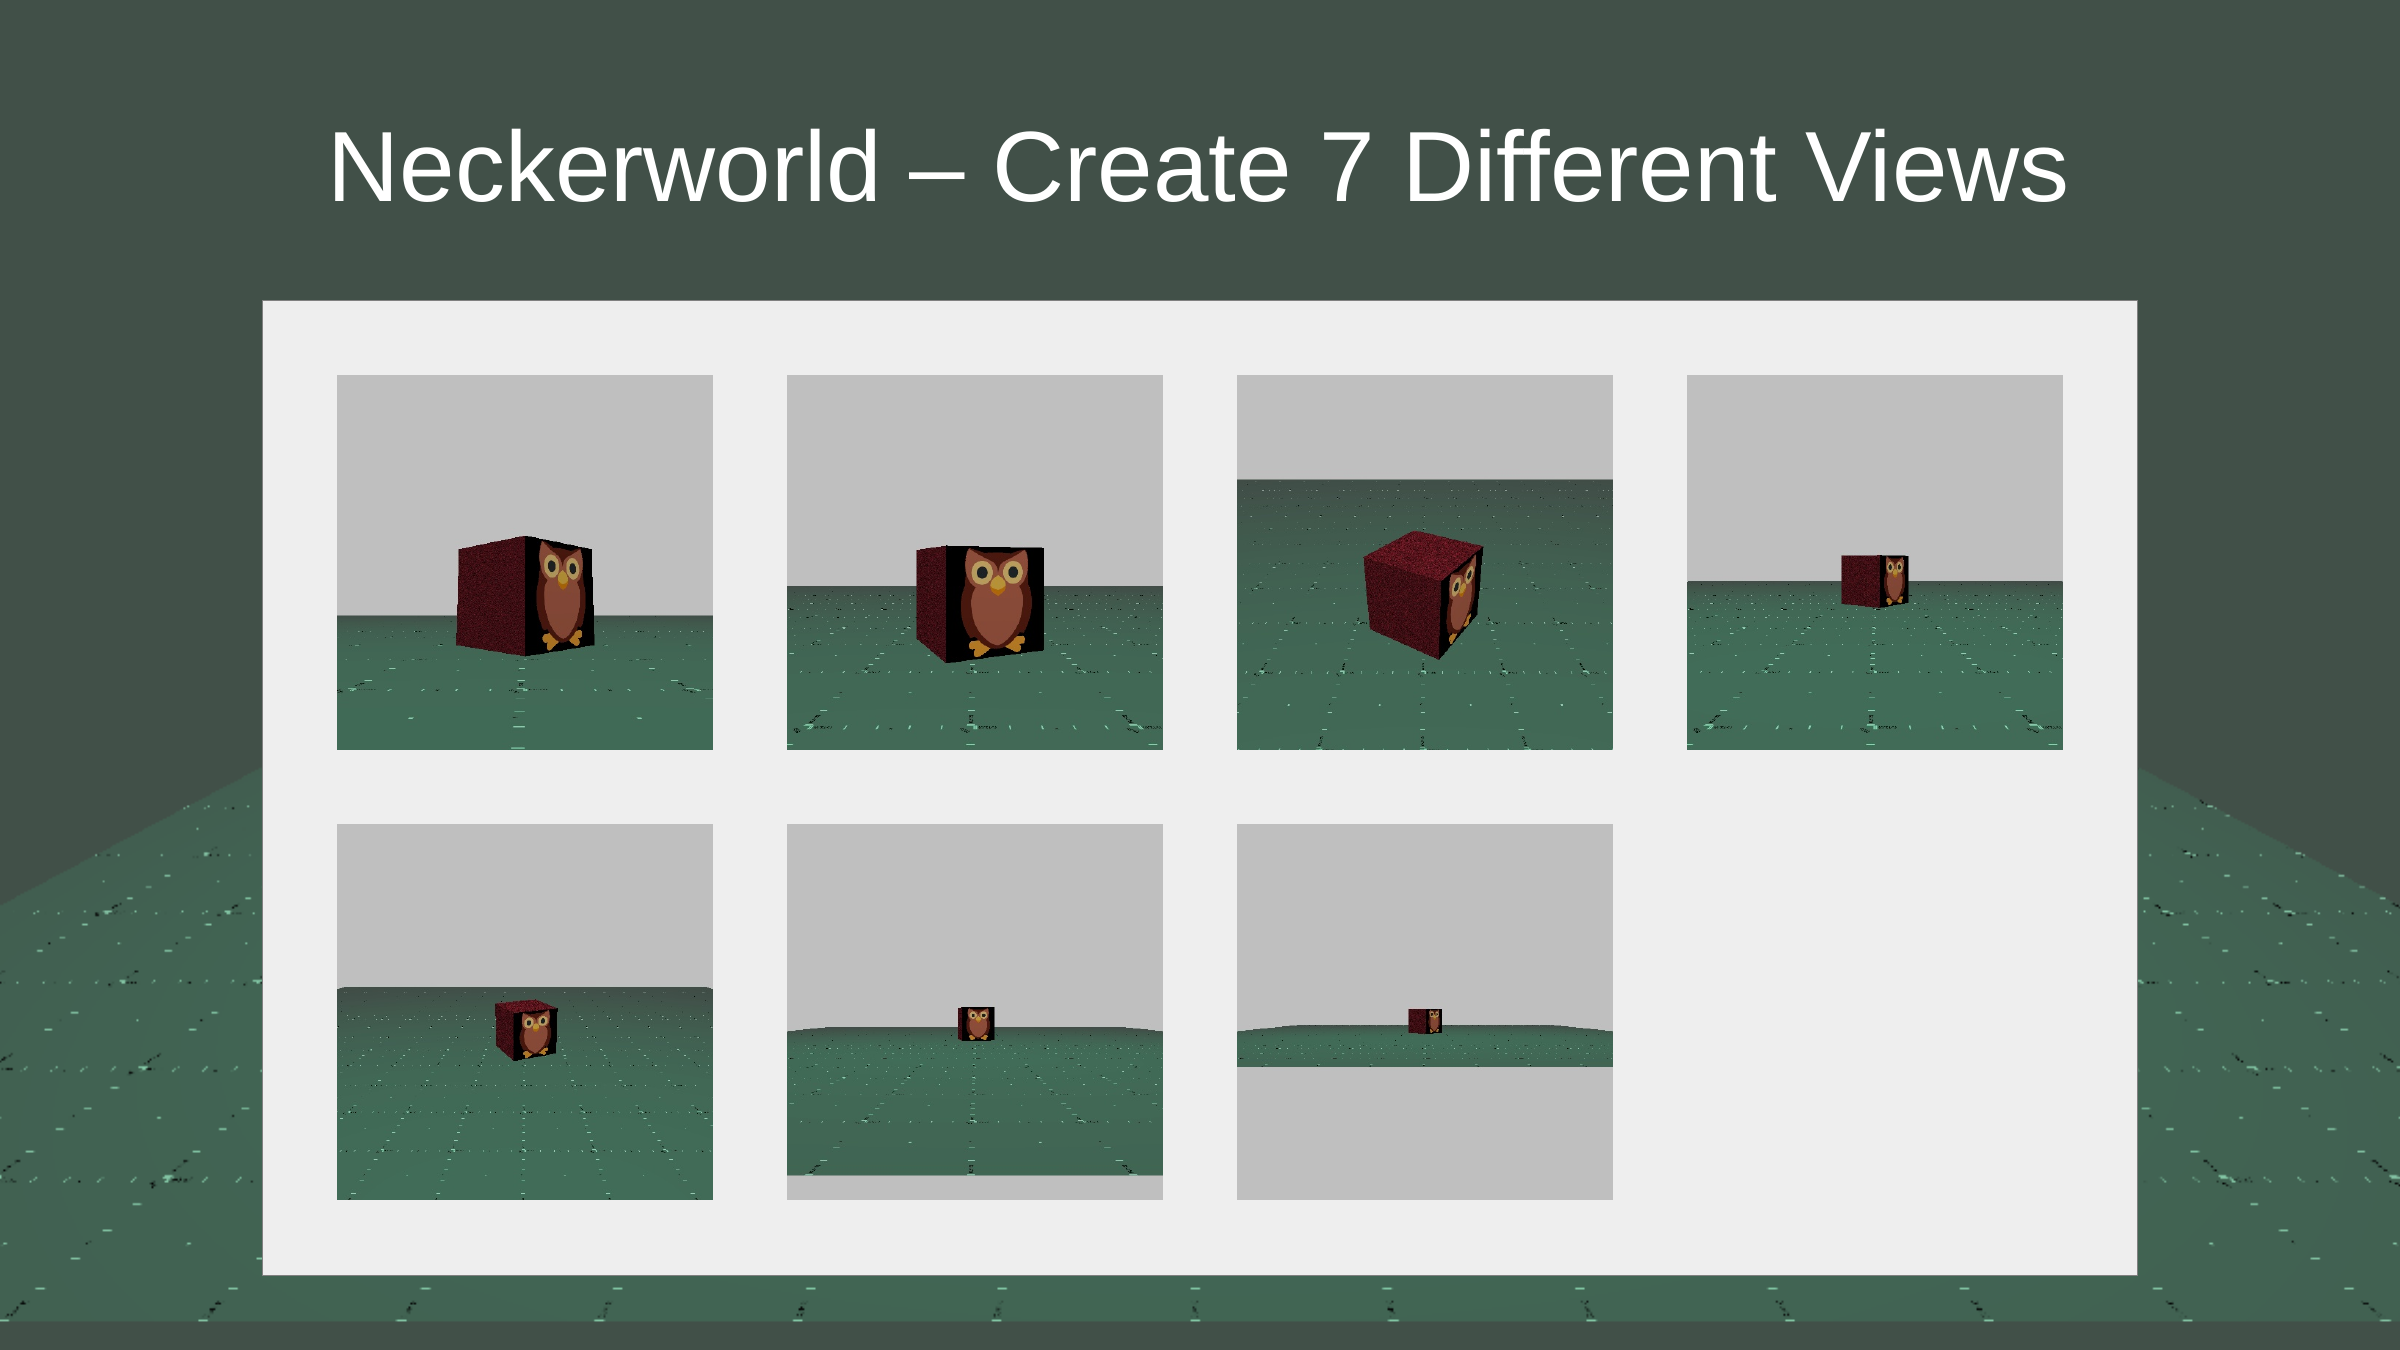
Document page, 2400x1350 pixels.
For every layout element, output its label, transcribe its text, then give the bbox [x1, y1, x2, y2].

picture [0, 0, 2400, 1350]
title Neckerworld – Create 7 Different Views [120, 53, 2280, 280]
text_box [262, 300, 2138, 1276]
